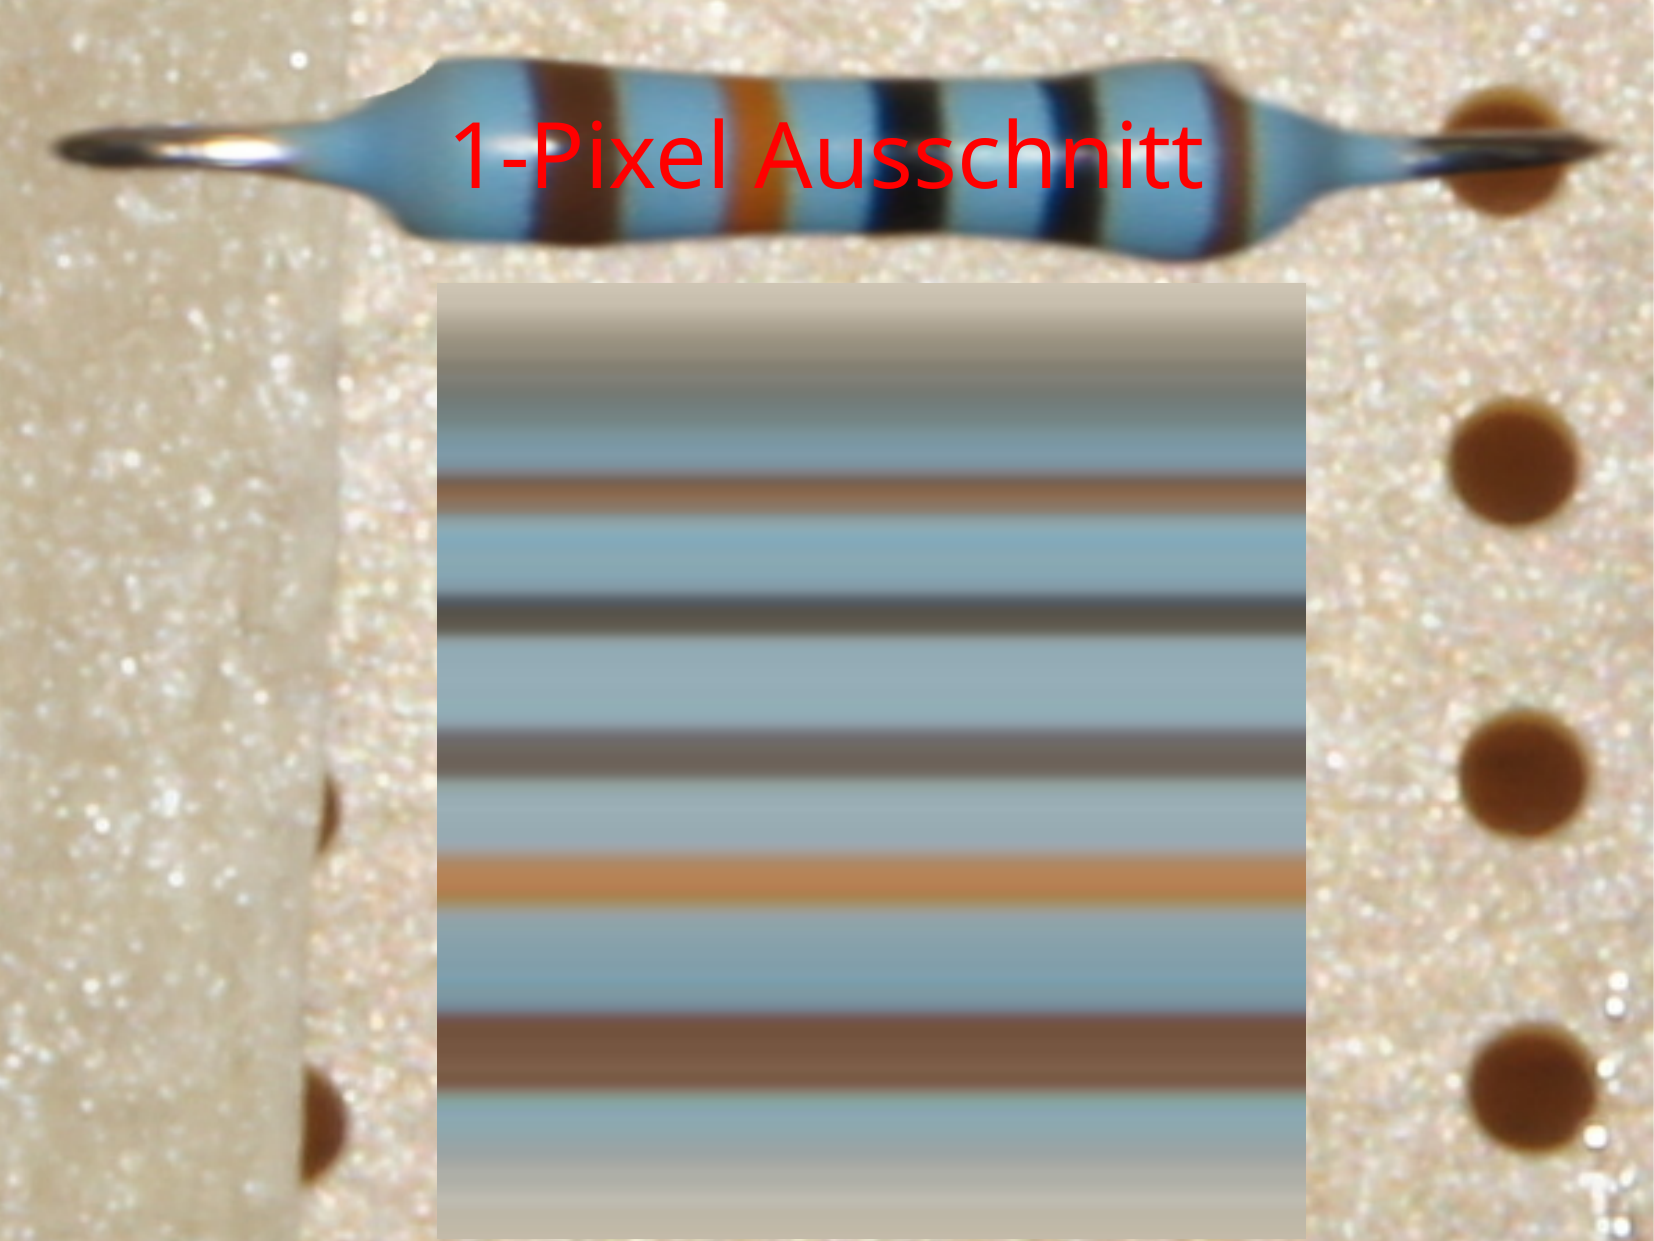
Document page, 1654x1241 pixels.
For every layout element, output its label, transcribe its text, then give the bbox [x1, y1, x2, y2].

picture [0, 0, 1654, 1241]
title 1-Pixel Ausschnitt [82, 49, 1571, 257]
